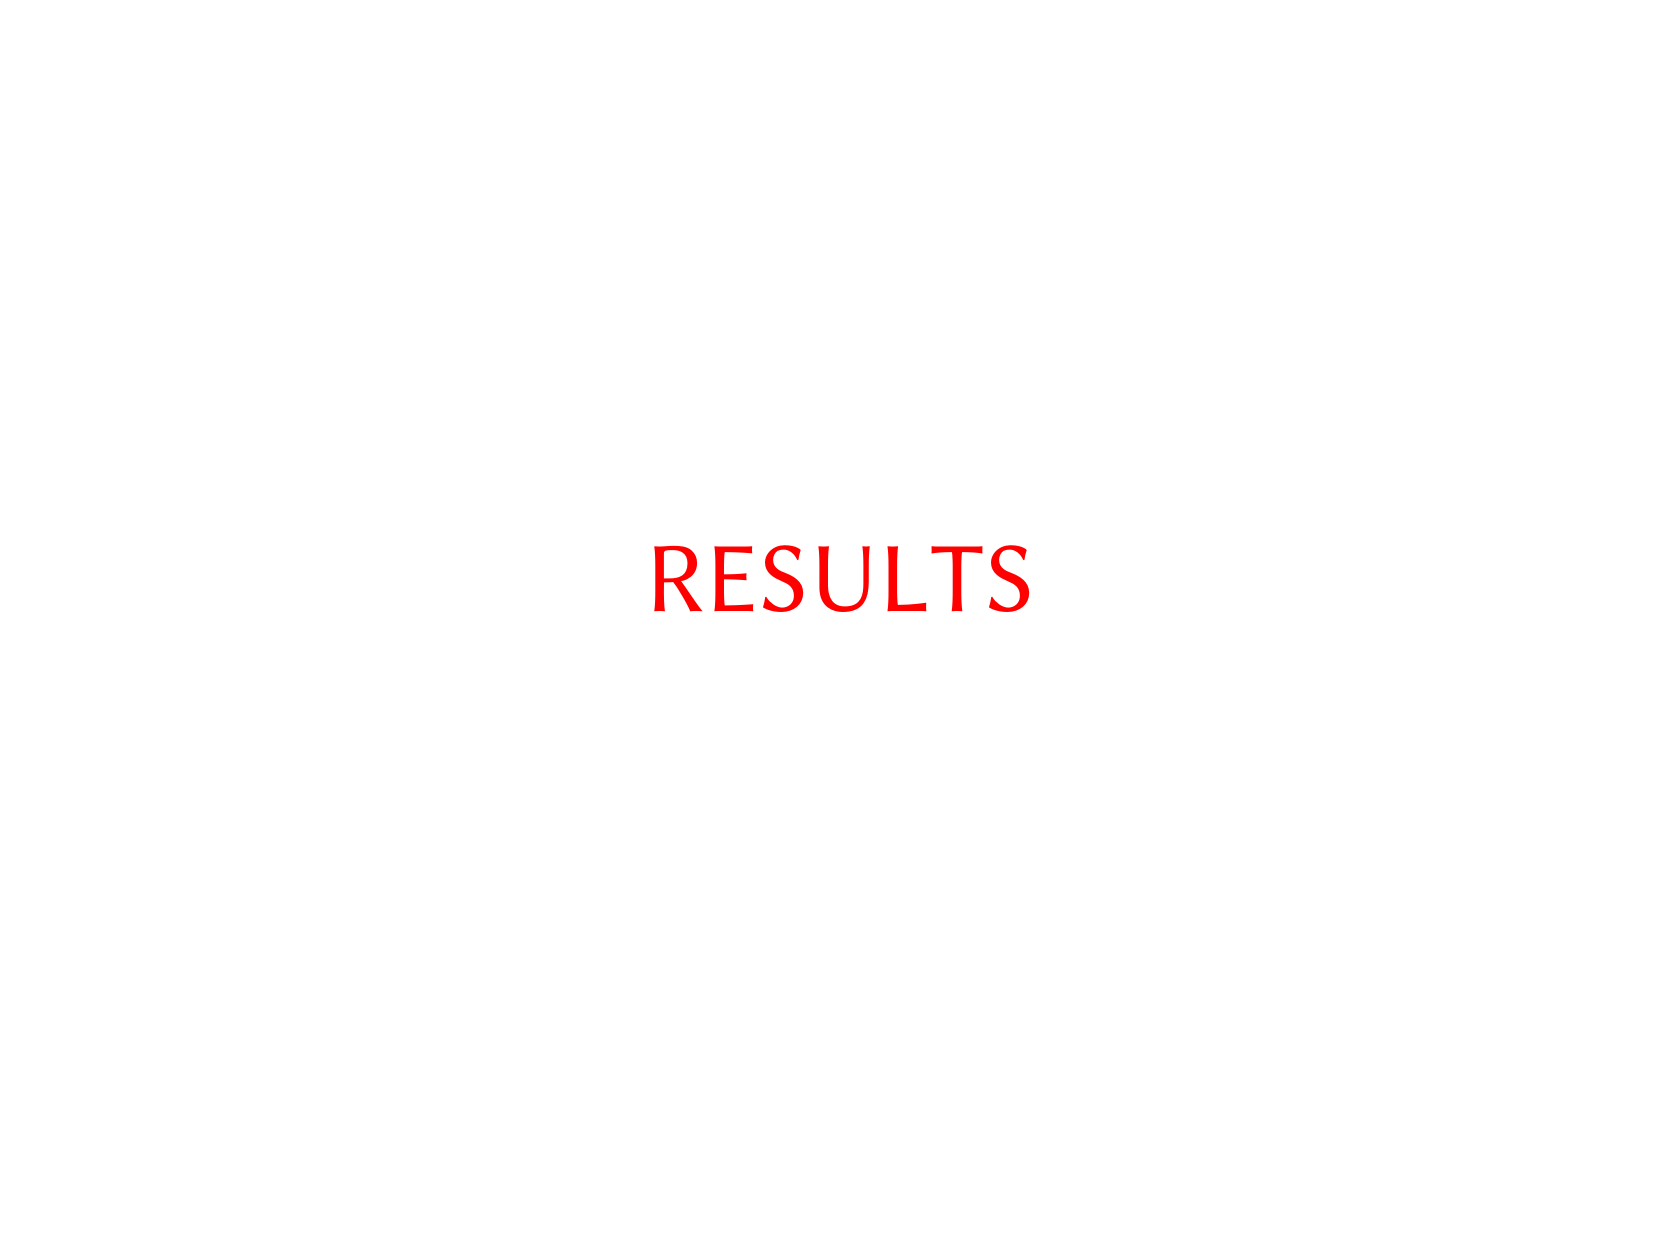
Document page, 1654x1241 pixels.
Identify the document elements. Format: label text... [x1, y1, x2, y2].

text_box RESULTS [126, 514, 1554, 672]
